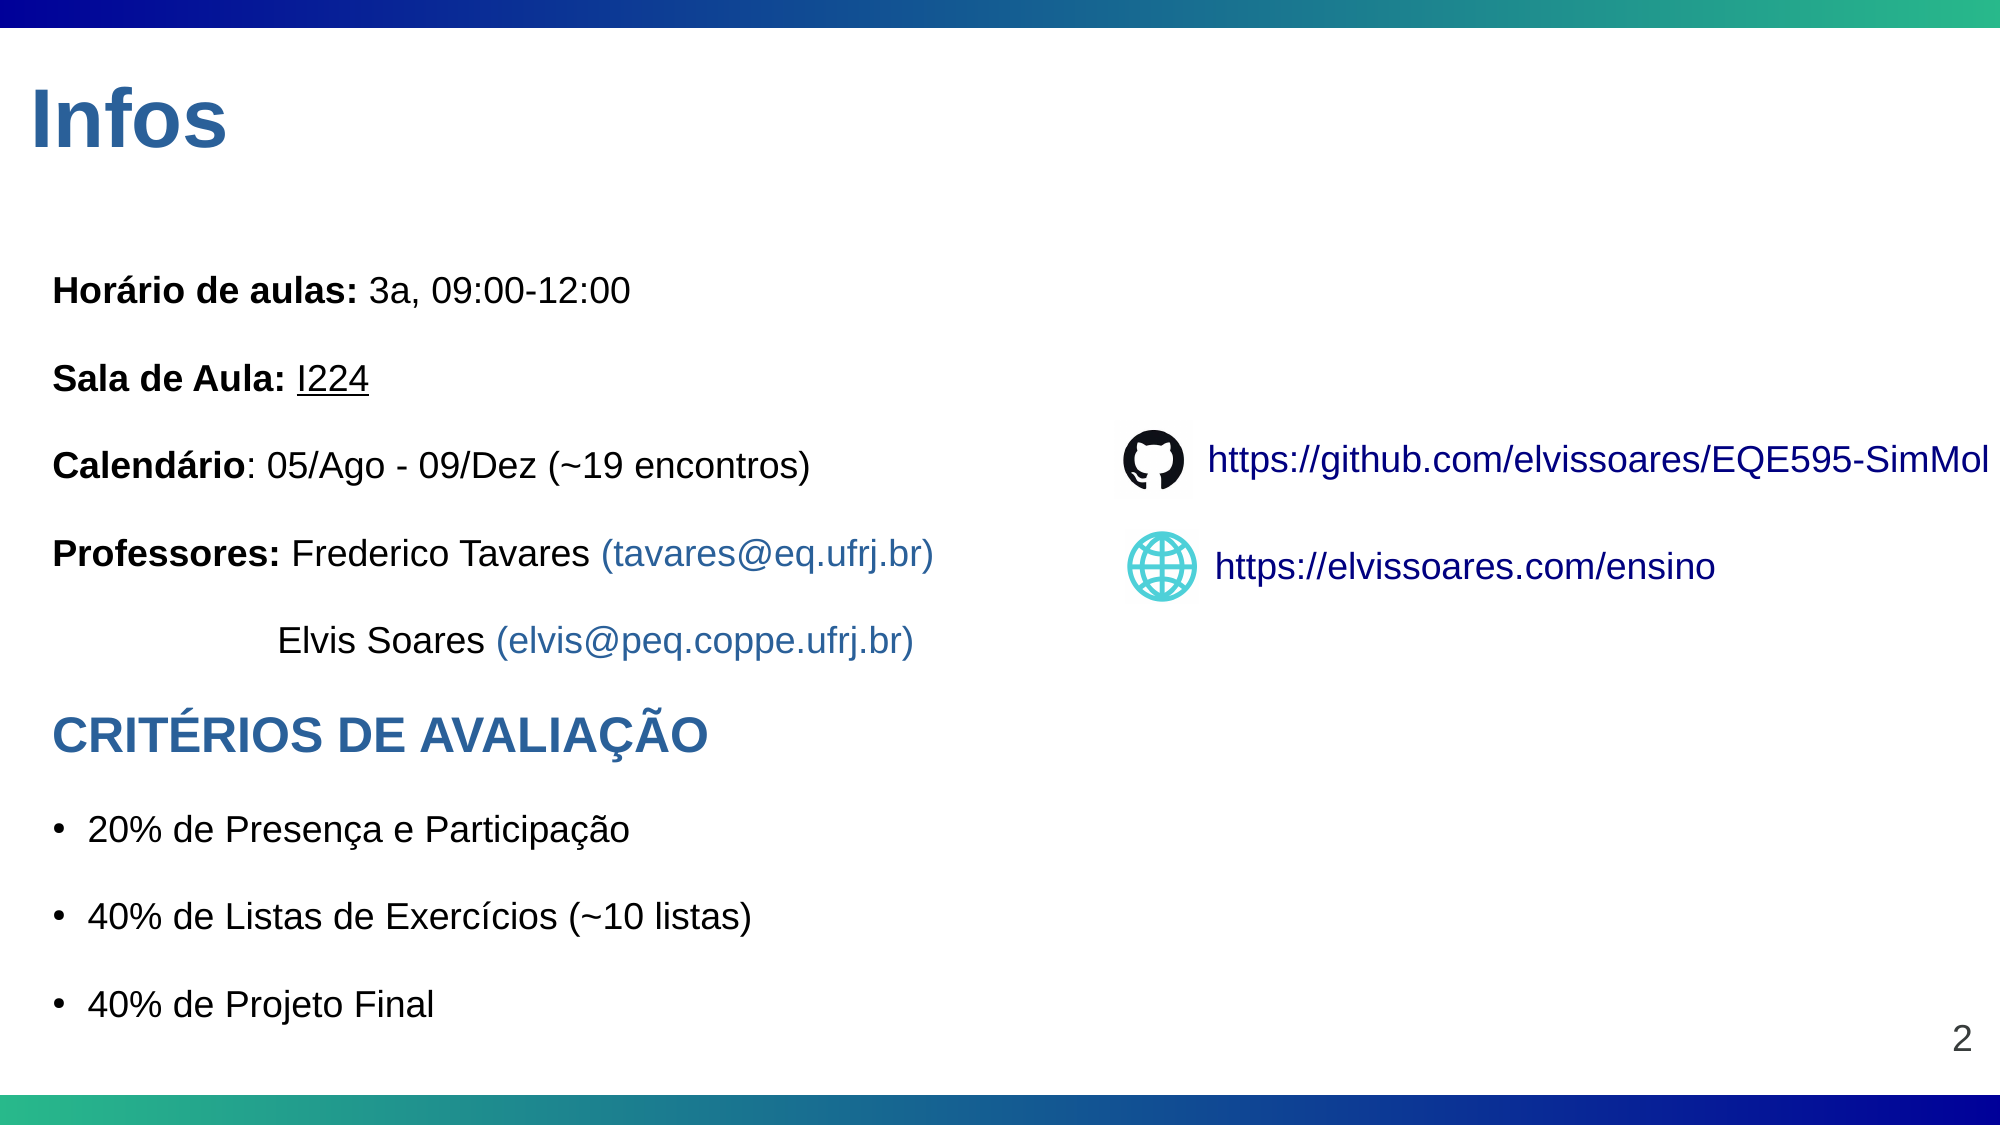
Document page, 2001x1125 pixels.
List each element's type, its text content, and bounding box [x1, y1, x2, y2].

text_box [0, 0, 2000, 28]
text_box <number> [1761, 1010, 1988, 1081]
text_box [0, 1095, 2000, 1125]
text_box https://github.com/elvissoares/EQE595-SimMol [1193, 430, 2000, 488]
picture [1125, 529, 1199, 604]
picture [1114, 420, 1193, 499]
text_box Infos [15, 31, 1719, 210]
text_box Horário de aulas: 3a, 09:00-12:00 Sala de Aula: I224 Calendário: 05/Ago - 09/Dez (~19 encontros) Professores: Frederico Tavares (tavares@eq.ufrj.br) Elvis Soares (elvis@peq.coppe.ufrj.br) CRITÉRIOS DE AVALIAÇÃO 20% de Presença e Participação 40% de Listas de Exercícios (~10 listas) 40% de Projeto Final [37, 262, 976, 1096]
text_box https://elvissoares.com/ensino [1200, 538, 1763, 638]
